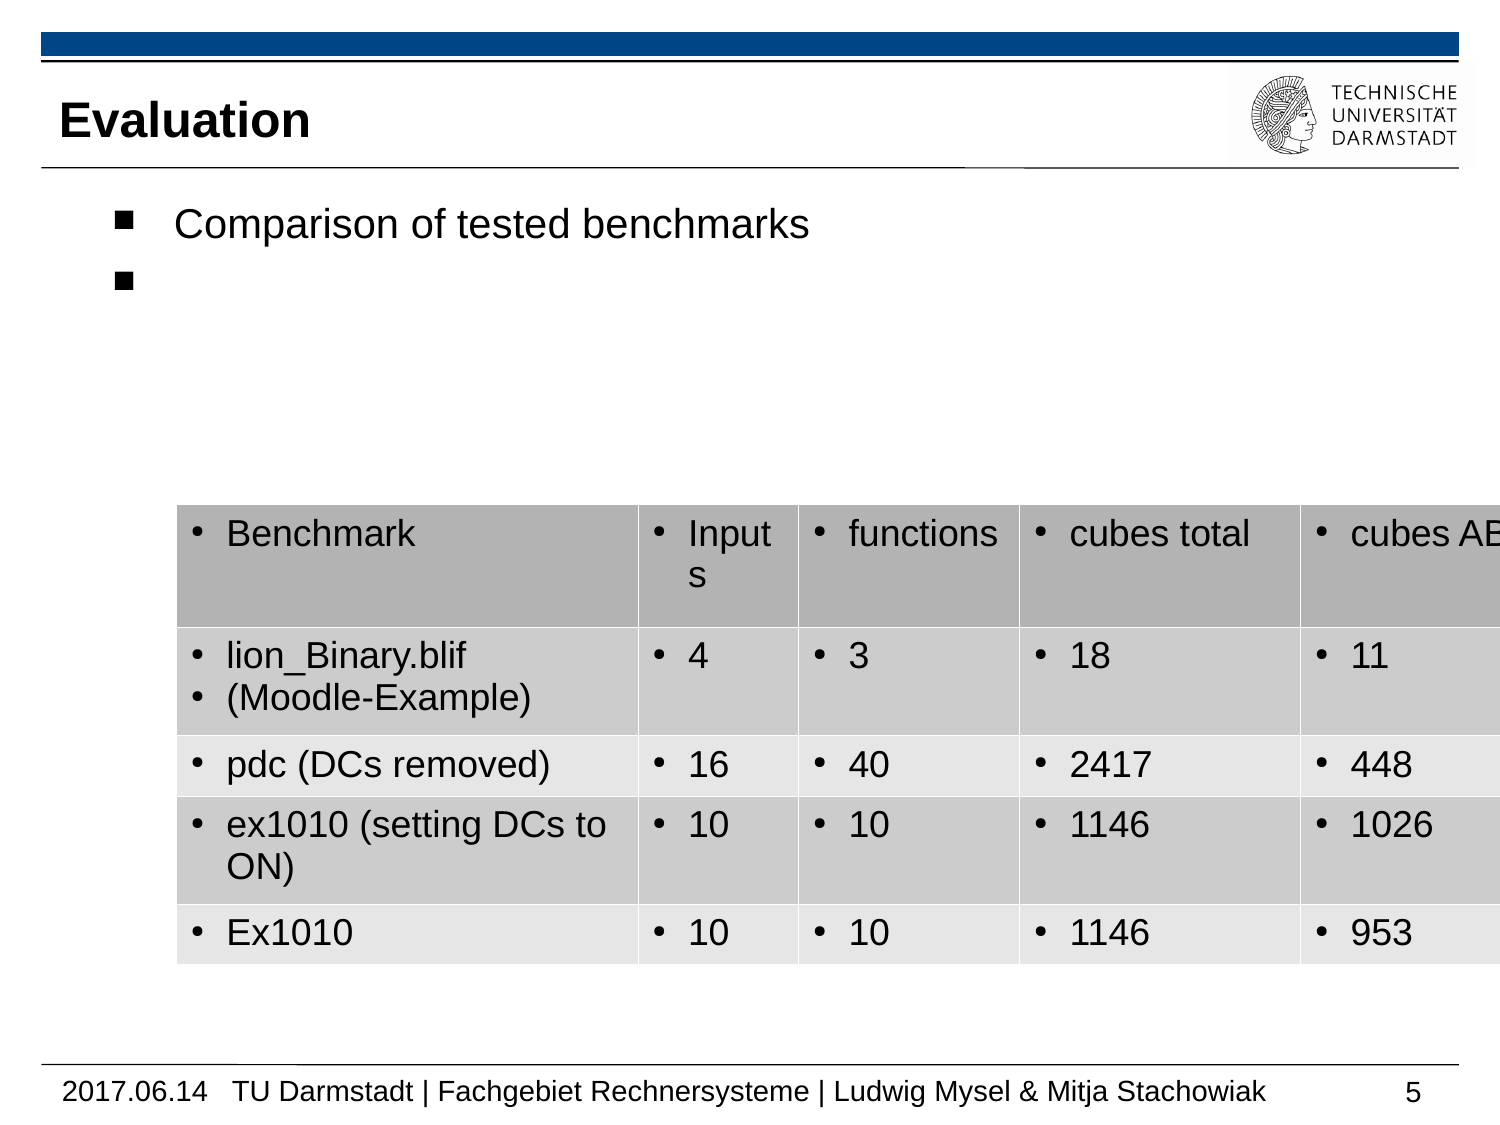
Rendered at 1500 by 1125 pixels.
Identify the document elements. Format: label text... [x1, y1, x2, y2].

table_cell 1026 [1301, 797, 1500, 904]
table_header cubes total [1020, 505, 1300, 627]
table_cell 16 [639, 736, 798, 796]
table_cell 10 [799, 797, 1019, 904]
table_cell lion_Binary.blif (Moodle-Example) [177, 628, 638, 735]
table_cell 18 [1020, 628, 1300, 735]
table_cell 953 [1301, 905, 1500, 964]
table_header cubes ABC [1301, 505, 1500, 627]
table_cell 10 [799, 905, 1019, 964]
table_header functions [799, 505, 1019, 627]
table_cell 10 [639, 905, 798, 964]
table_cell 4 [639, 628, 798, 735]
table_cell 40 [799, 736, 1019, 796]
table_header Inputs [639, 505, 798, 627]
table_cell 3 [799, 628, 1019, 735]
picture [1228, 62, 1477, 168]
list Comparison of tested benchmarks [41, 189, 1459, 1060]
table_cell Ex1010 [177, 905, 638, 964]
table_cell 10 [639, 797, 798, 904]
table_cell 11 [1301, 628, 1500, 735]
table_cell ex1010 (setting DCs to ON) [177, 797, 638, 904]
table_header Benchmark [177, 505, 638, 627]
table_cell 1146 [1020, 797, 1300, 904]
table_cell pdc (DCs removed) [177, 736, 638, 796]
title Evaluation [58, 80, 1187, 154]
table_cell 1146 [1020, 905, 1300, 964]
table_cell 2417 [1020, 736, 1300, 796]
table_cell 448 [1301, 736, 1500, 796]
